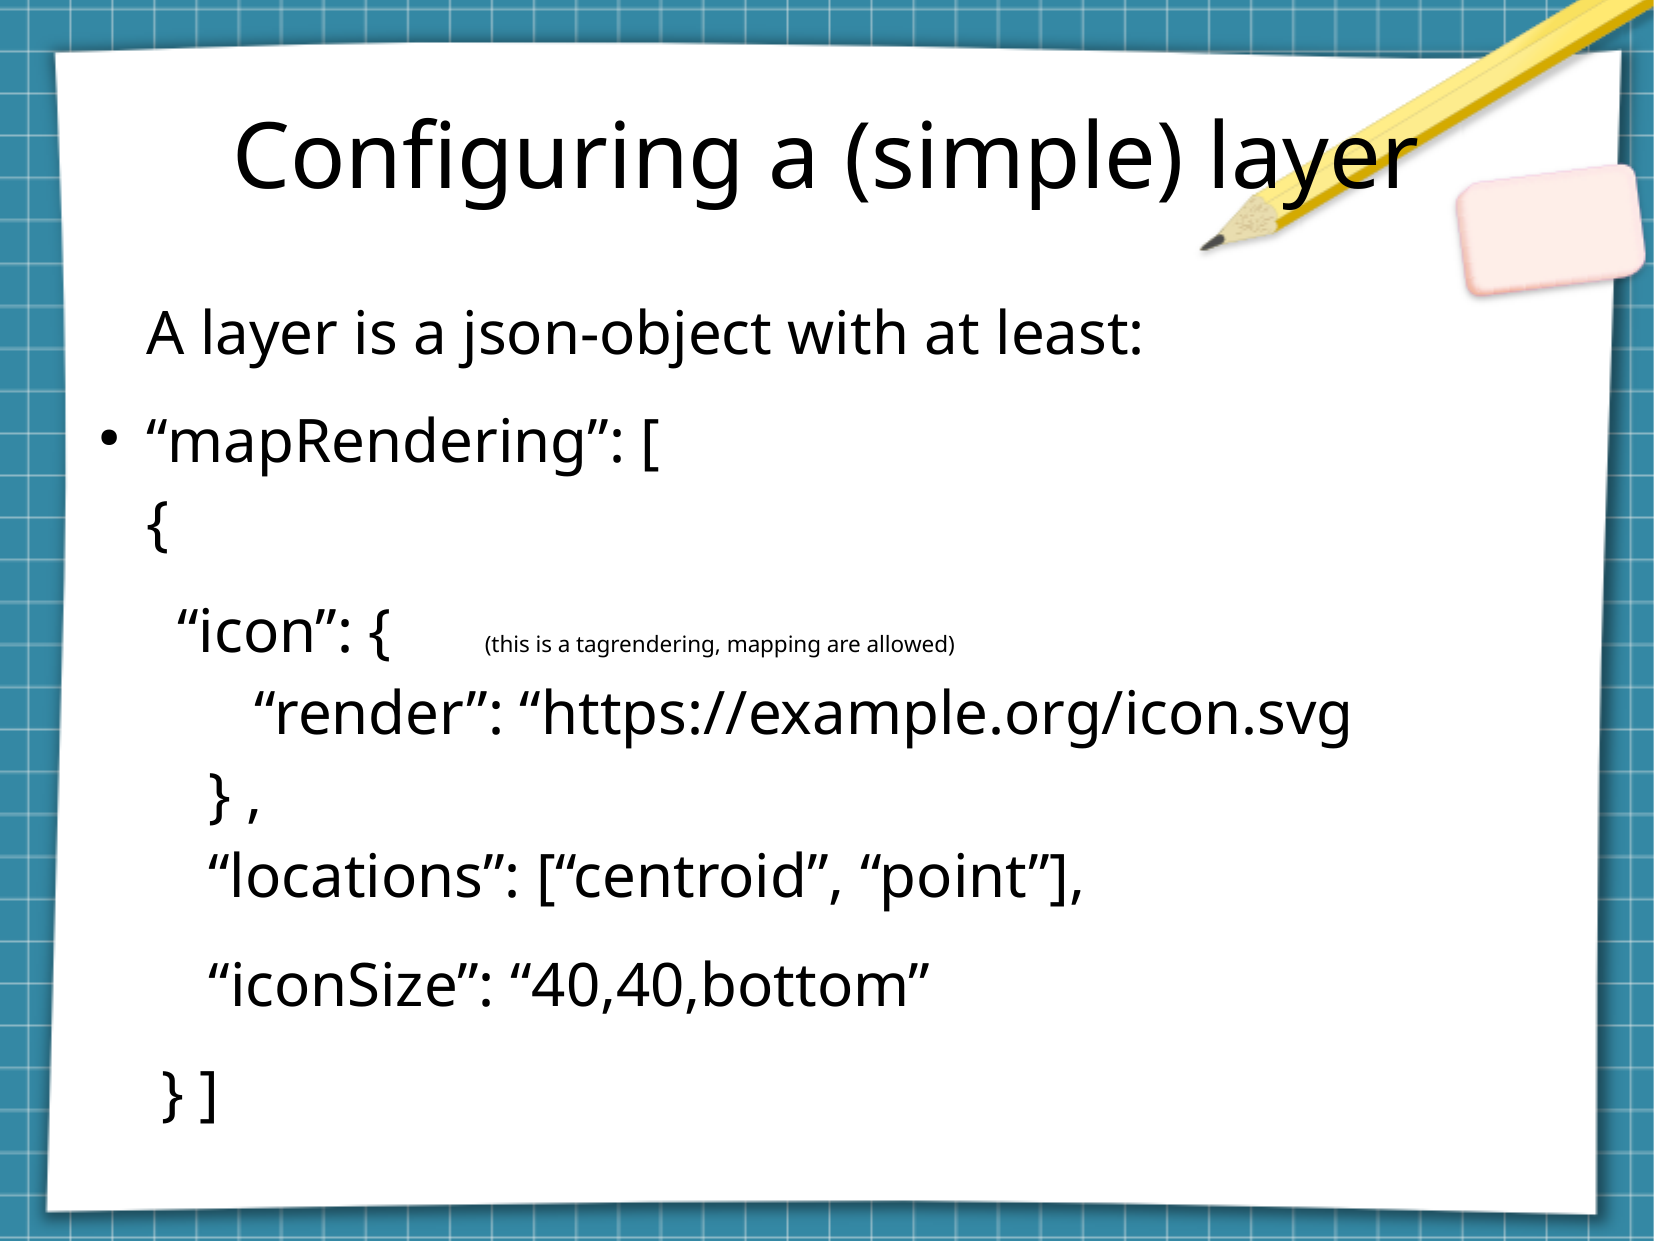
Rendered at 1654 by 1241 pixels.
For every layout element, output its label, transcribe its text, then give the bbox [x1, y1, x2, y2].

picture [0, 0, 1654, 1241]
title Configuring a (simple) layer [82, 49, 1571, 257]
list A layer is a json-object with at least: “mapRendering”: [ { “icon”: { (this is a tagrendering, mapping are allowed) “render”: “https://example.org/icon.svg } , “locations”: [“centroid”, “point”], “iconSize”: “40,40,bottom” } ] [82, 290, 1571, 1138]
